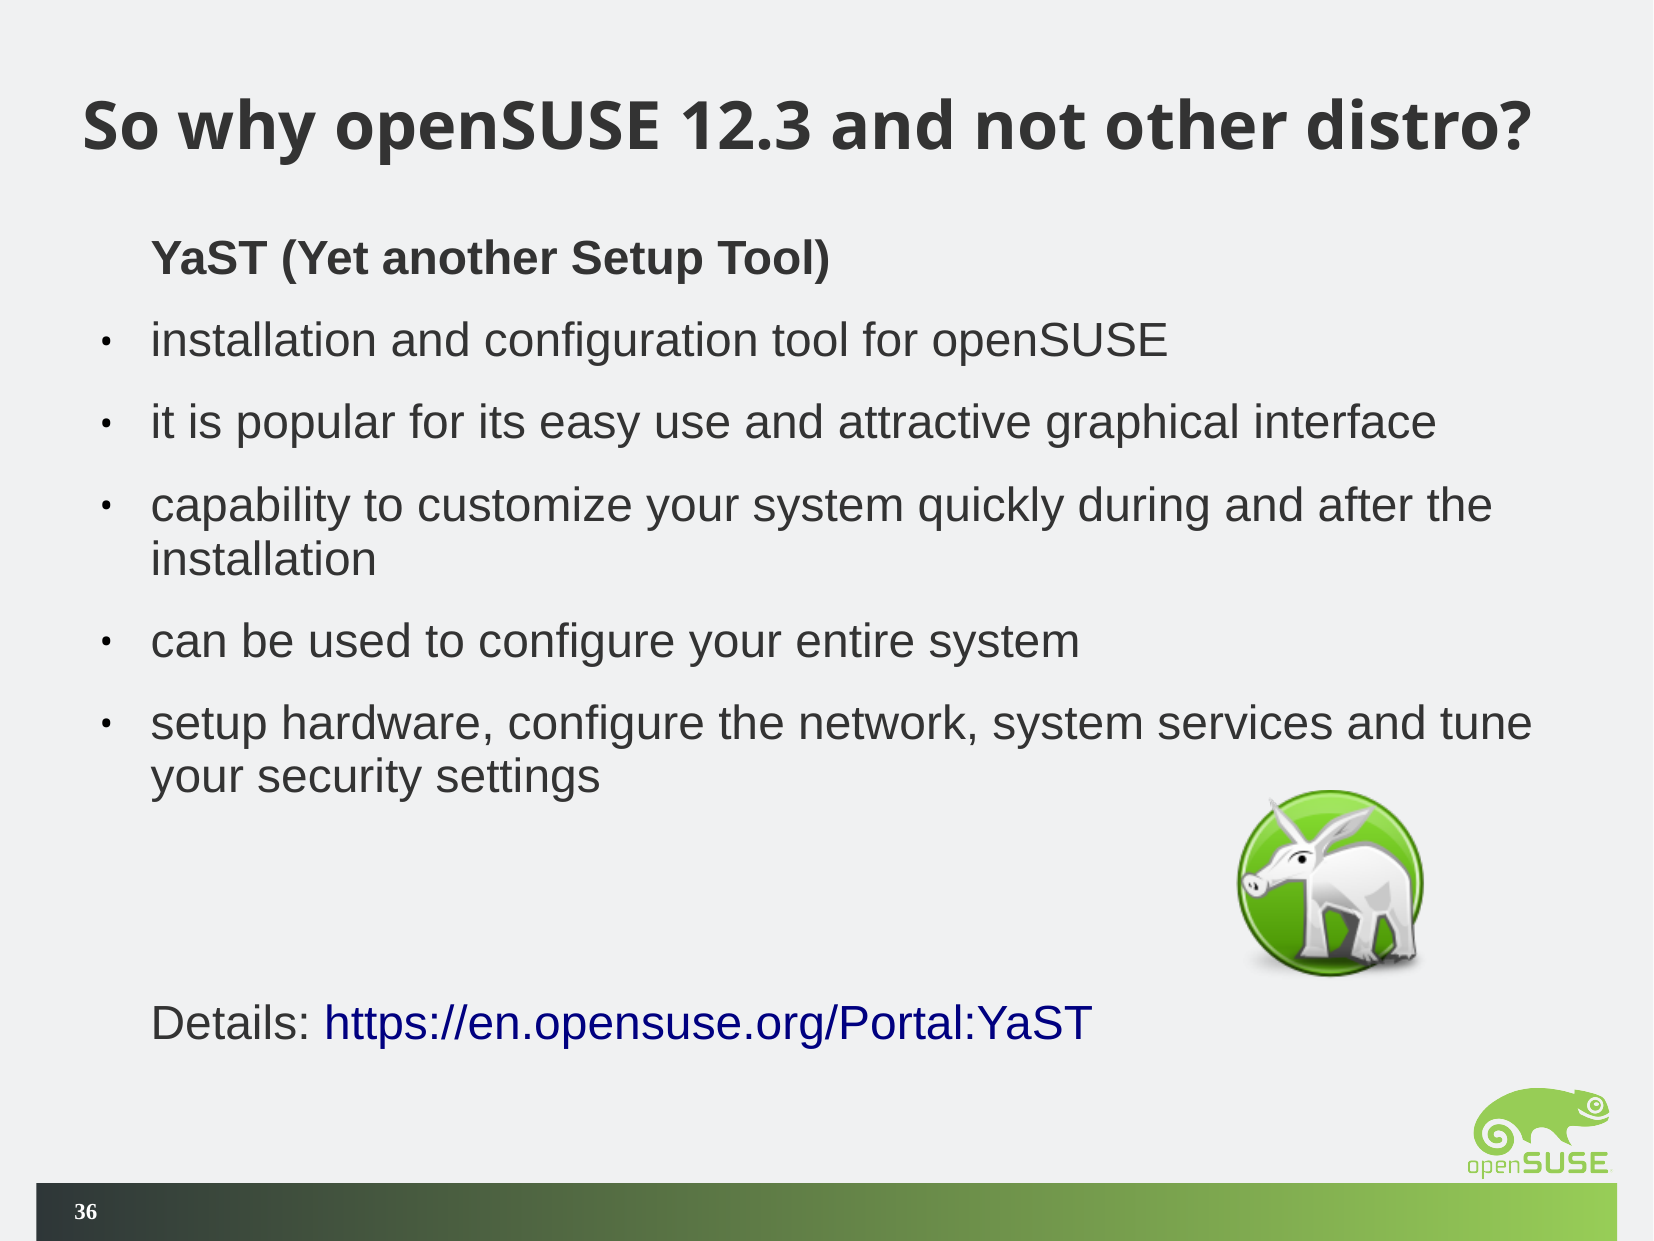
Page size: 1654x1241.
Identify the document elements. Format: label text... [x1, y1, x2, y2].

picture [0, 0, 1654, 1241]
title So why openSUSE 12.3 and not other distro? [82, 49, 1571, 198]
list YaST (Yet another Setup Tool) installation and configuration tool for openSUSE it is popular for its easy use and attractive graphical interface capability to customize your system quickly during and after the installation can be used to configure your entire system setup hardware, configure the network, system services and tune your security settings Details: https://en.opensuse.org/Portal:YaST [82, 231, 1571, 1050]
